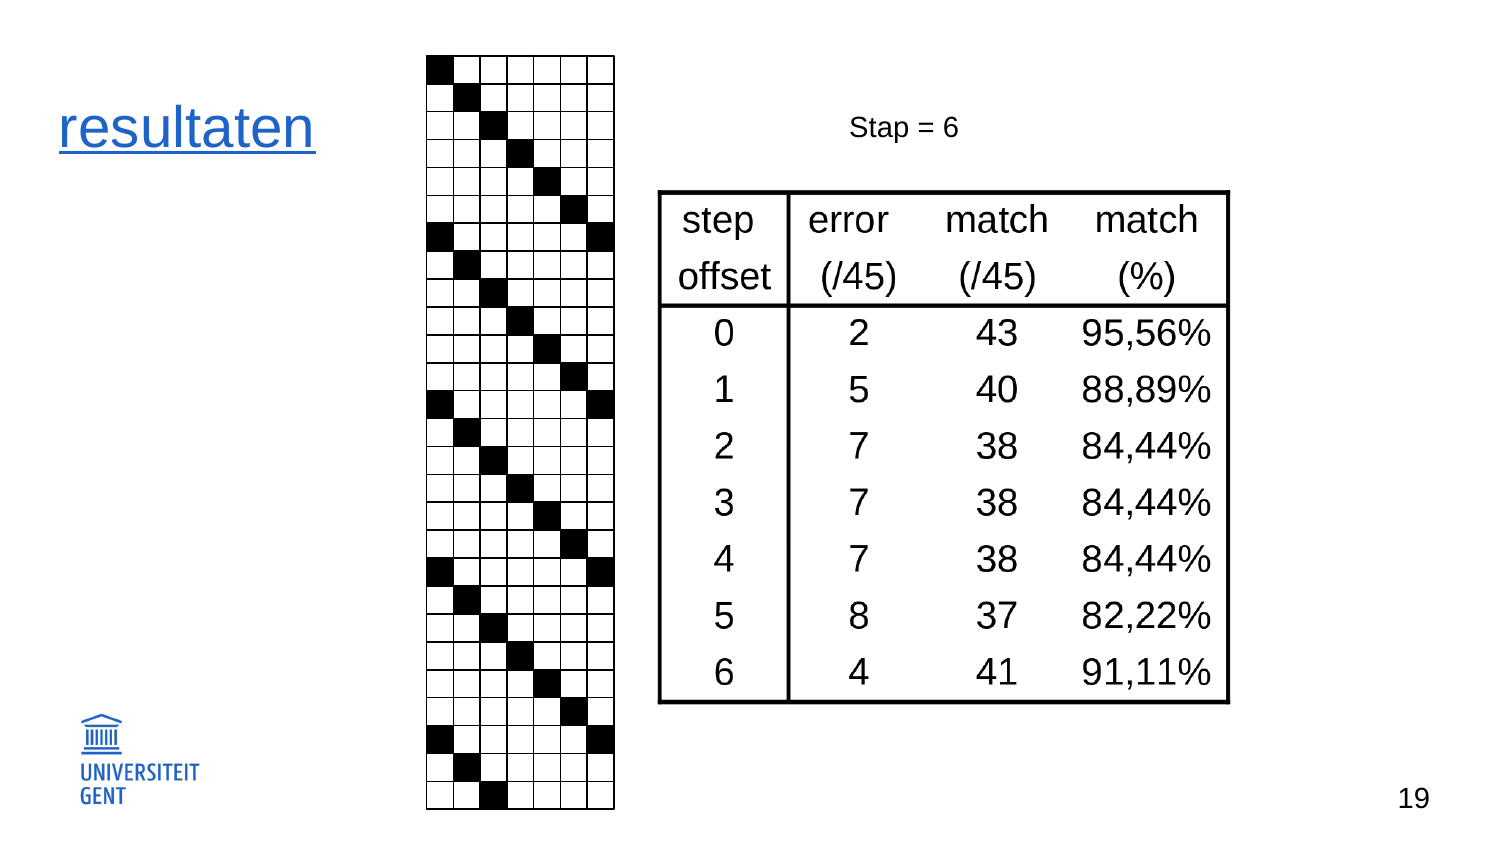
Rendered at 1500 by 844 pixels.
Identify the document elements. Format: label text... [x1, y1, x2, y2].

picture [41, 683, 242, 844]
text_box [426, 55, 614, 810]
text_box Stap = 6 [834, 93, 1106, 188]
slide_number <number> [1389, 764, 1480, 830]
title resultaten [588, 72, 613, 83]
picture [656, 187, 1232, 707]
title resultaten [614, 72, 1449, 167]
title resultaten [51, 72, 426, 167]
